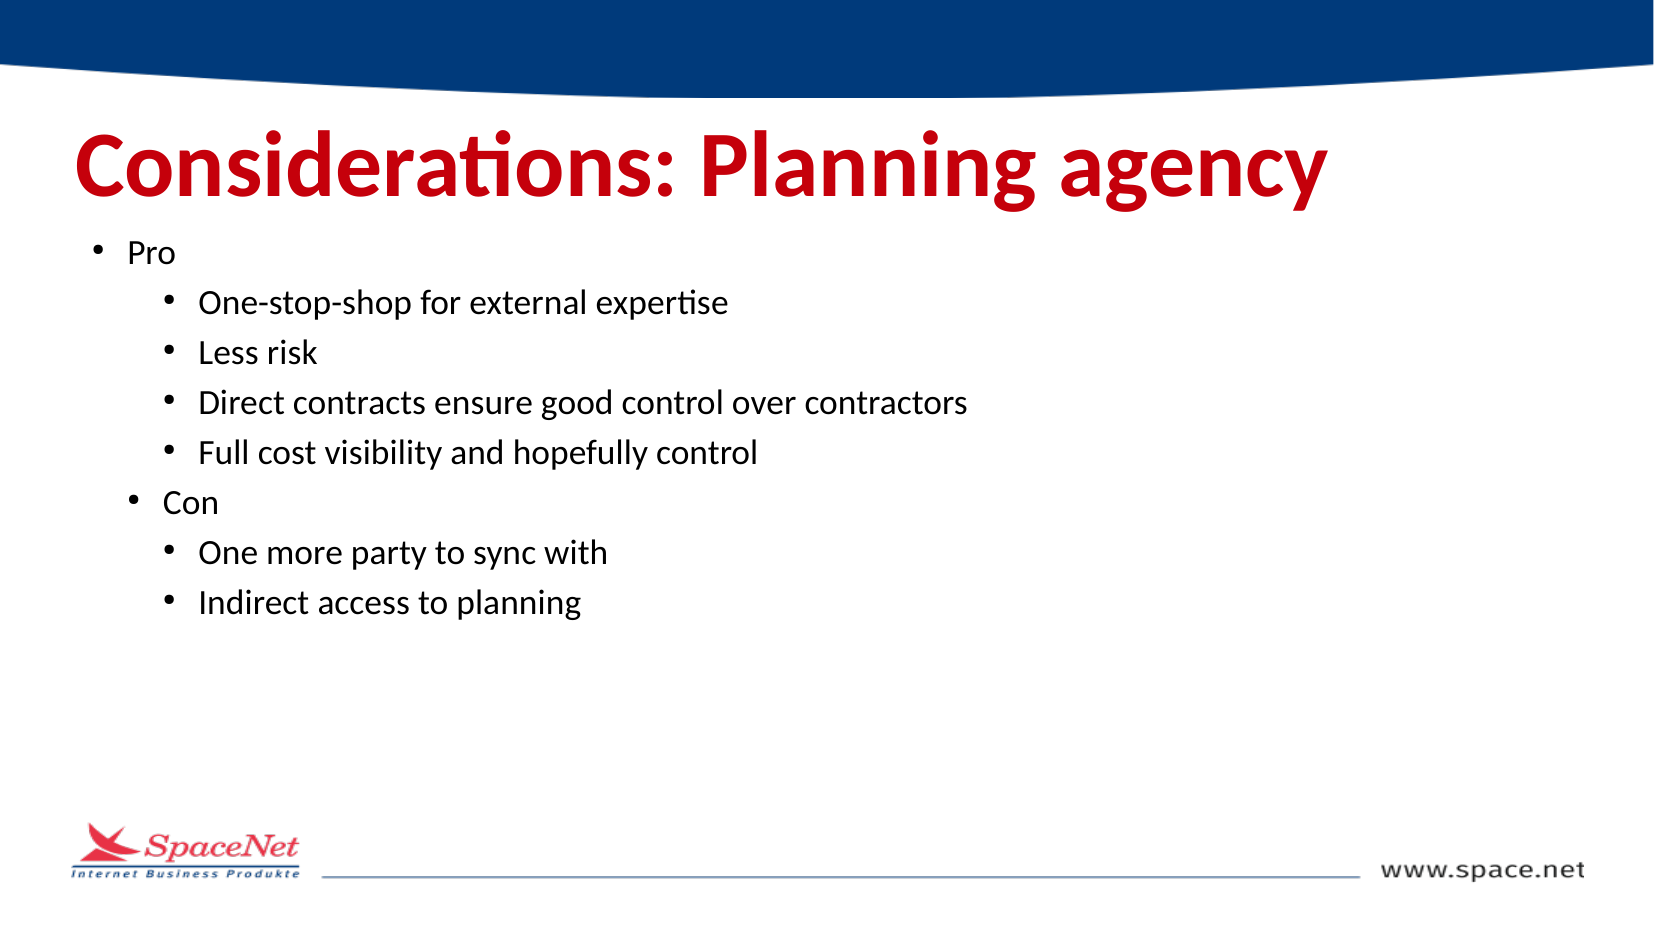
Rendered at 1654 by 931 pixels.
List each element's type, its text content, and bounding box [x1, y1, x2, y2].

text_box Considerations: Planning agency [60, 95, 1576, 223]
text_box Pro One-stop-shop for external expertise Less risk Direct contracts ensure good control over contractors Full cost visibility and hopefully control Con One more party to sync with Indirect access to planning [77, 223, 1576, 630]
